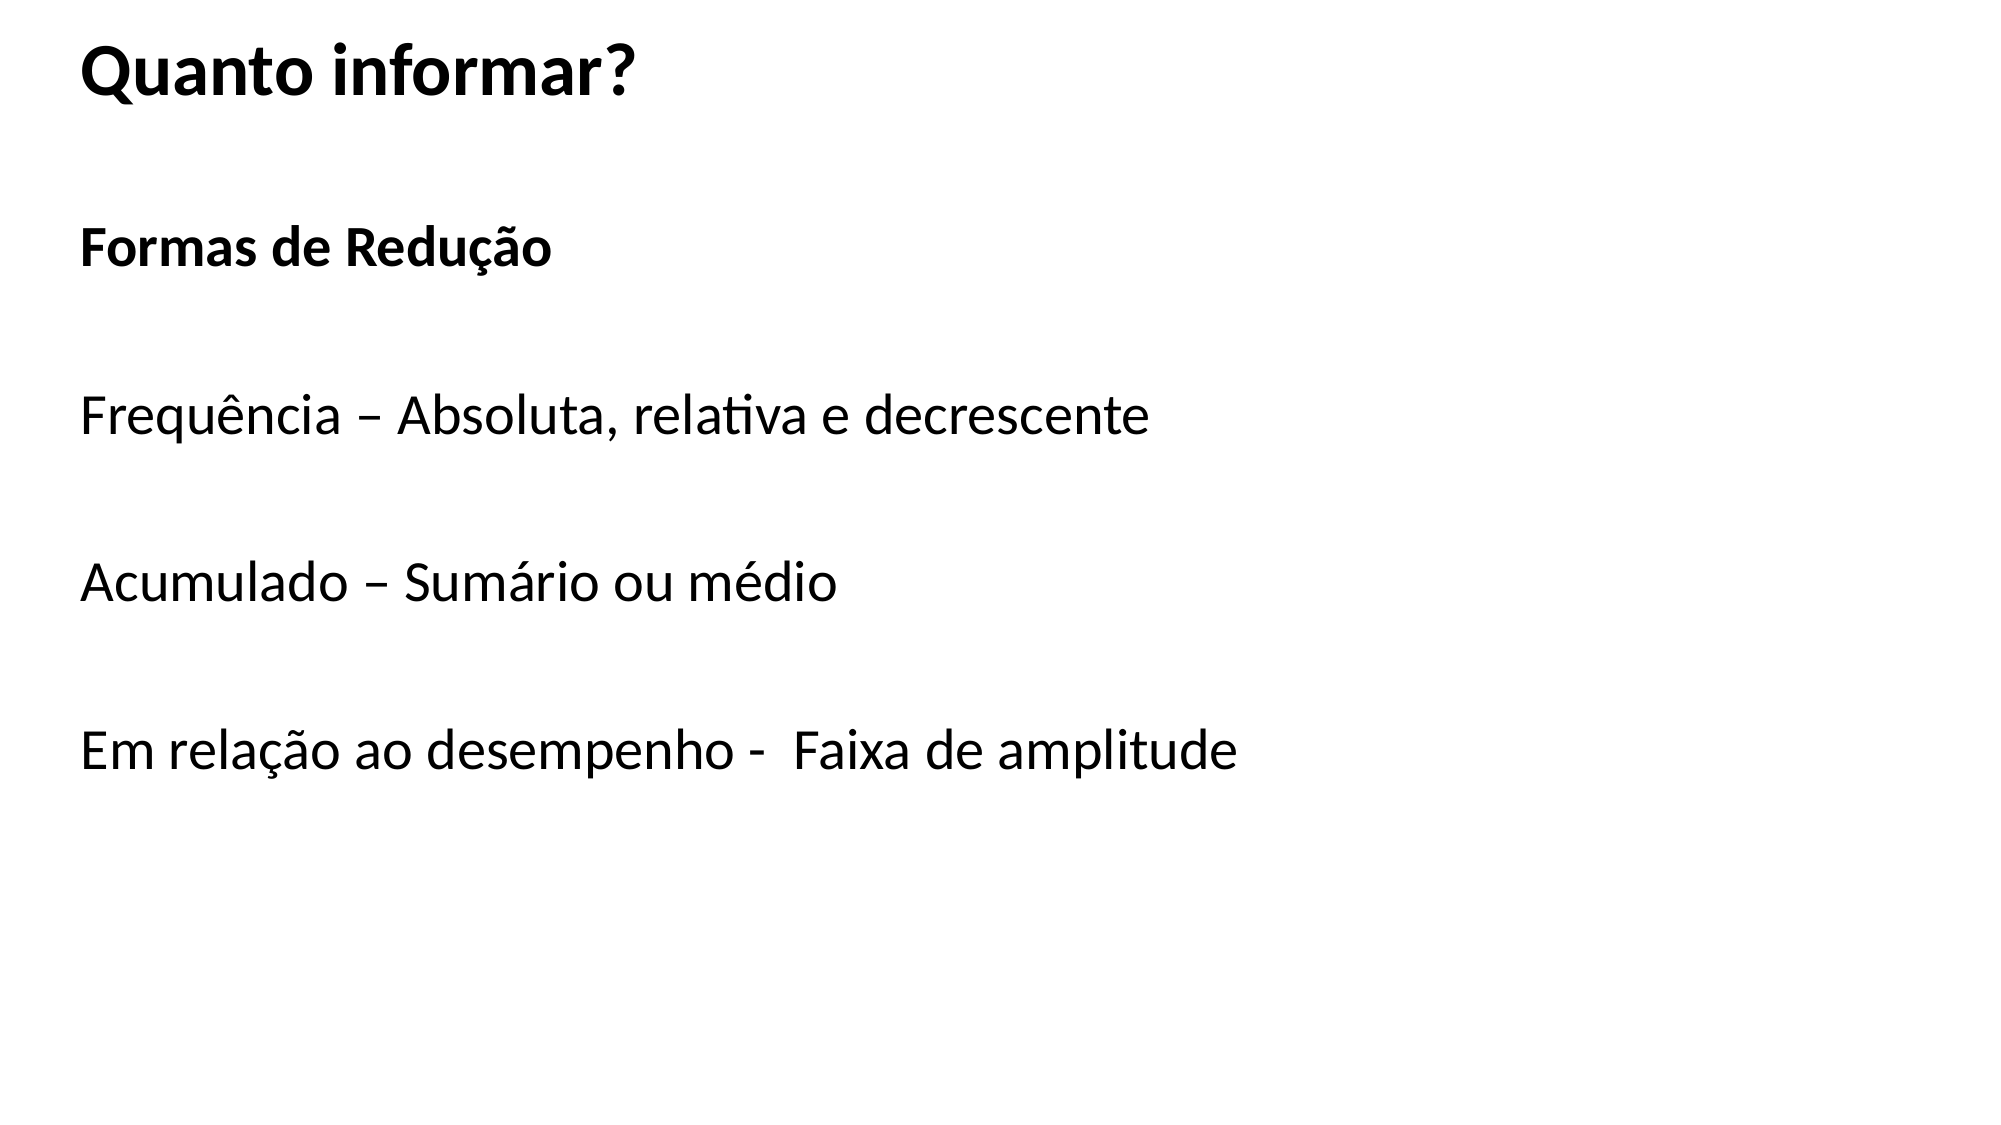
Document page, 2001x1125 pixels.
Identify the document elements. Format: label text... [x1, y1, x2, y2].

list Quanto informar? Formas de Redução Frequência – Absoluta, relativa e decrescente Acumulado – Sumário ou médio Em relação ao desempenho - Faixa de amplitude [65, 23, 1791, 1067]
